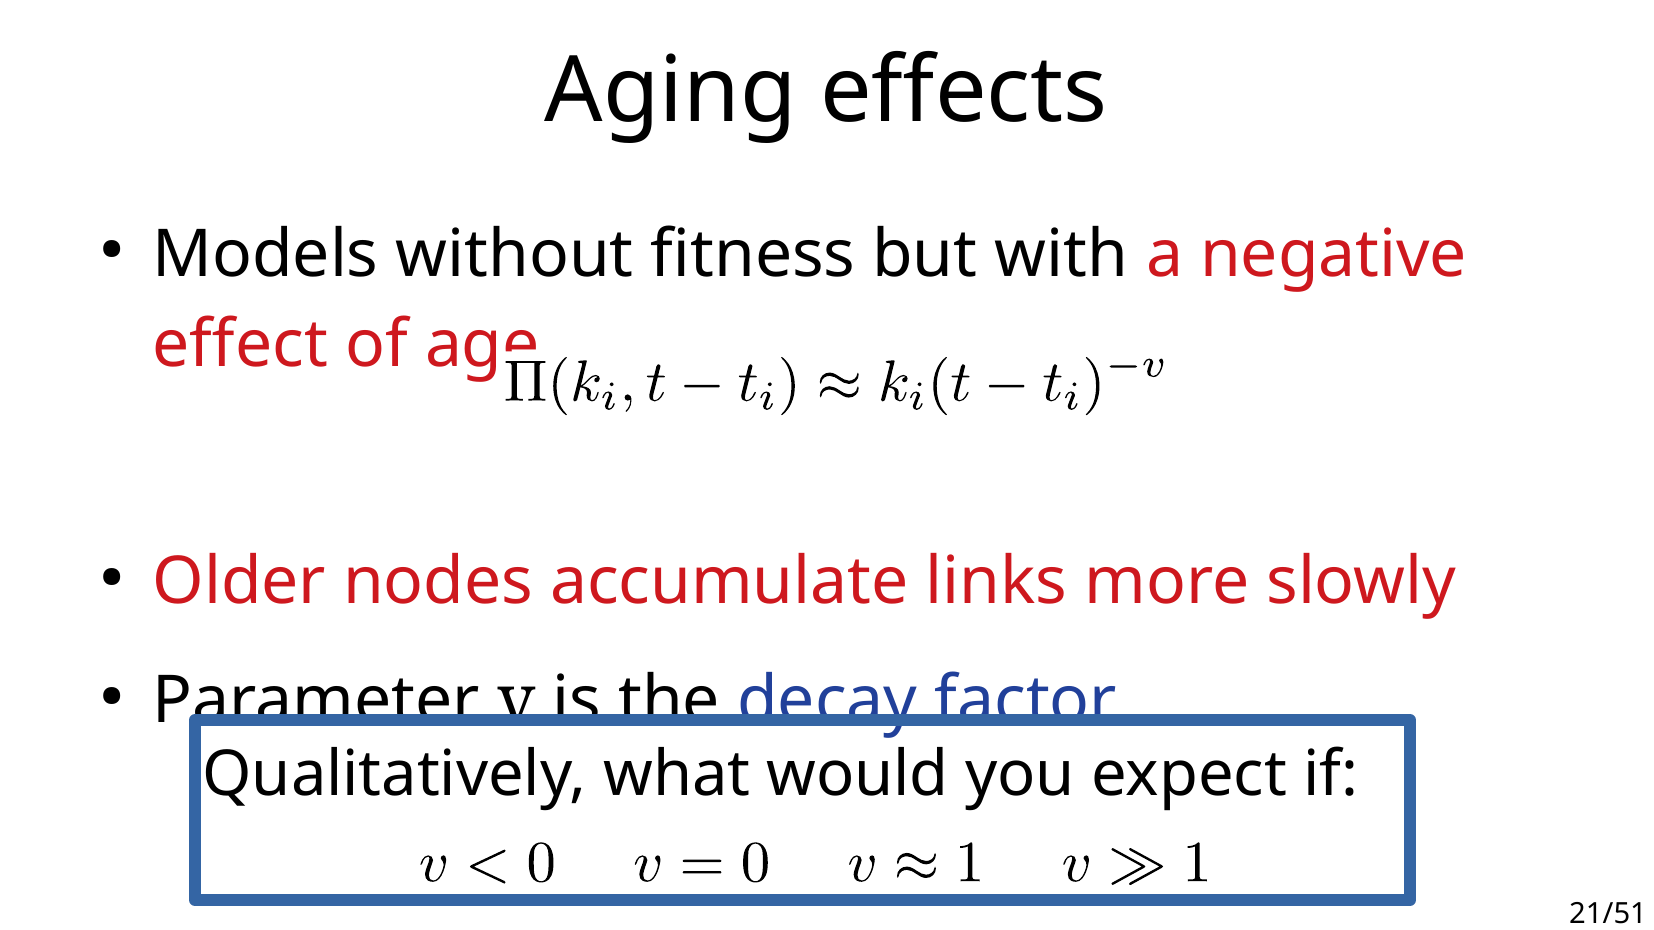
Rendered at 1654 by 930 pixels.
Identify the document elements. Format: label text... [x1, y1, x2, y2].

text_box [418, 842, 1212, 886]
list Qualitatively, what would you expect if: [195, 720, 1411, 901]
text_box [503, 351, 1167, 416]
list Models without fitness but with a negative effect of age Older nodes accumulate links more slowly Parameter v is the decay factor [82, 205, 1571, 746]
title Aging effects [82, 7, 1571, 166]
